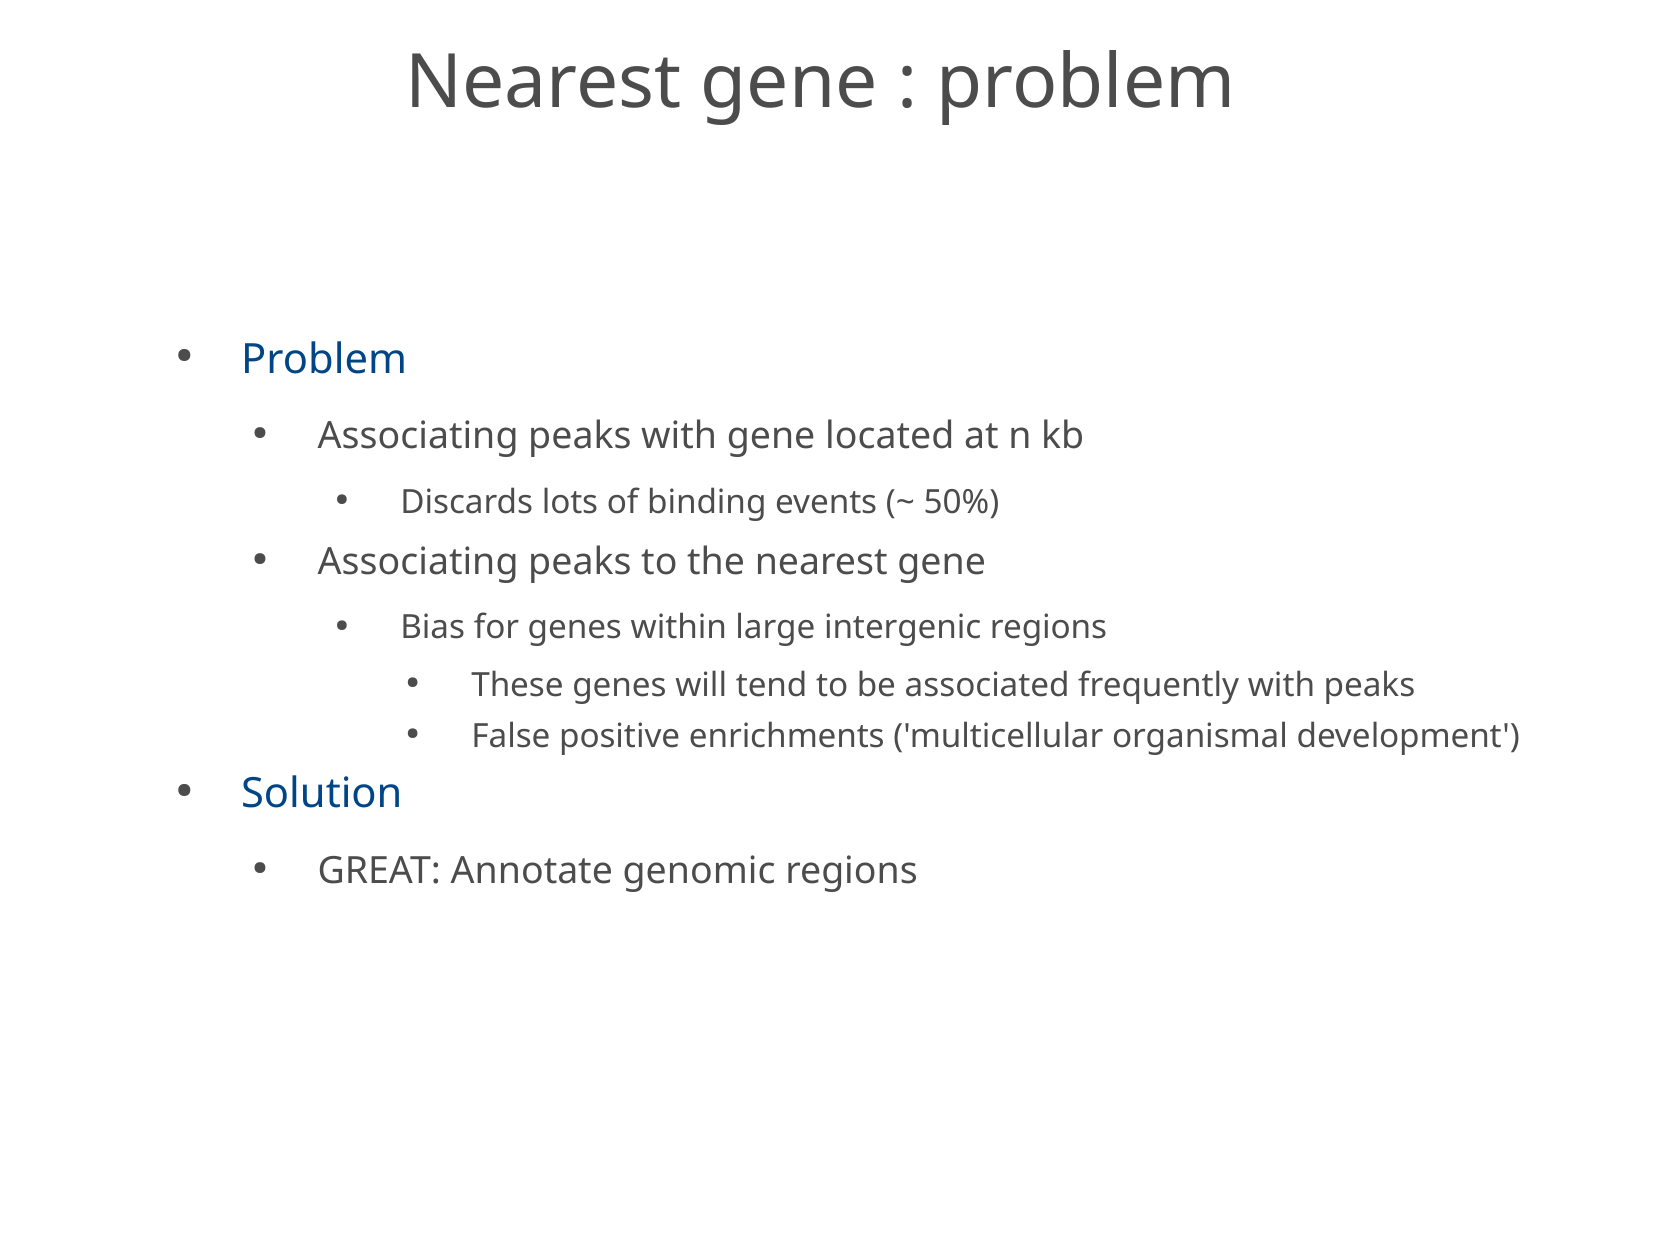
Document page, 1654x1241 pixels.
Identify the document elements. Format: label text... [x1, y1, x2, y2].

title Nearest gene : problem [76, 2, 1565, 154]
list Problem Associating peaks with gene located at n kb Discards lots of binding events (~ 50%) Associating peaks to the nearest gene Bias for genes within large intergenic regions These genes will tend to be associated frequently with peaks False positive enrichments ('multicellular organismal development') Solution GREAT: Annotate genomic regions [87, 328, 1543, 1048]
